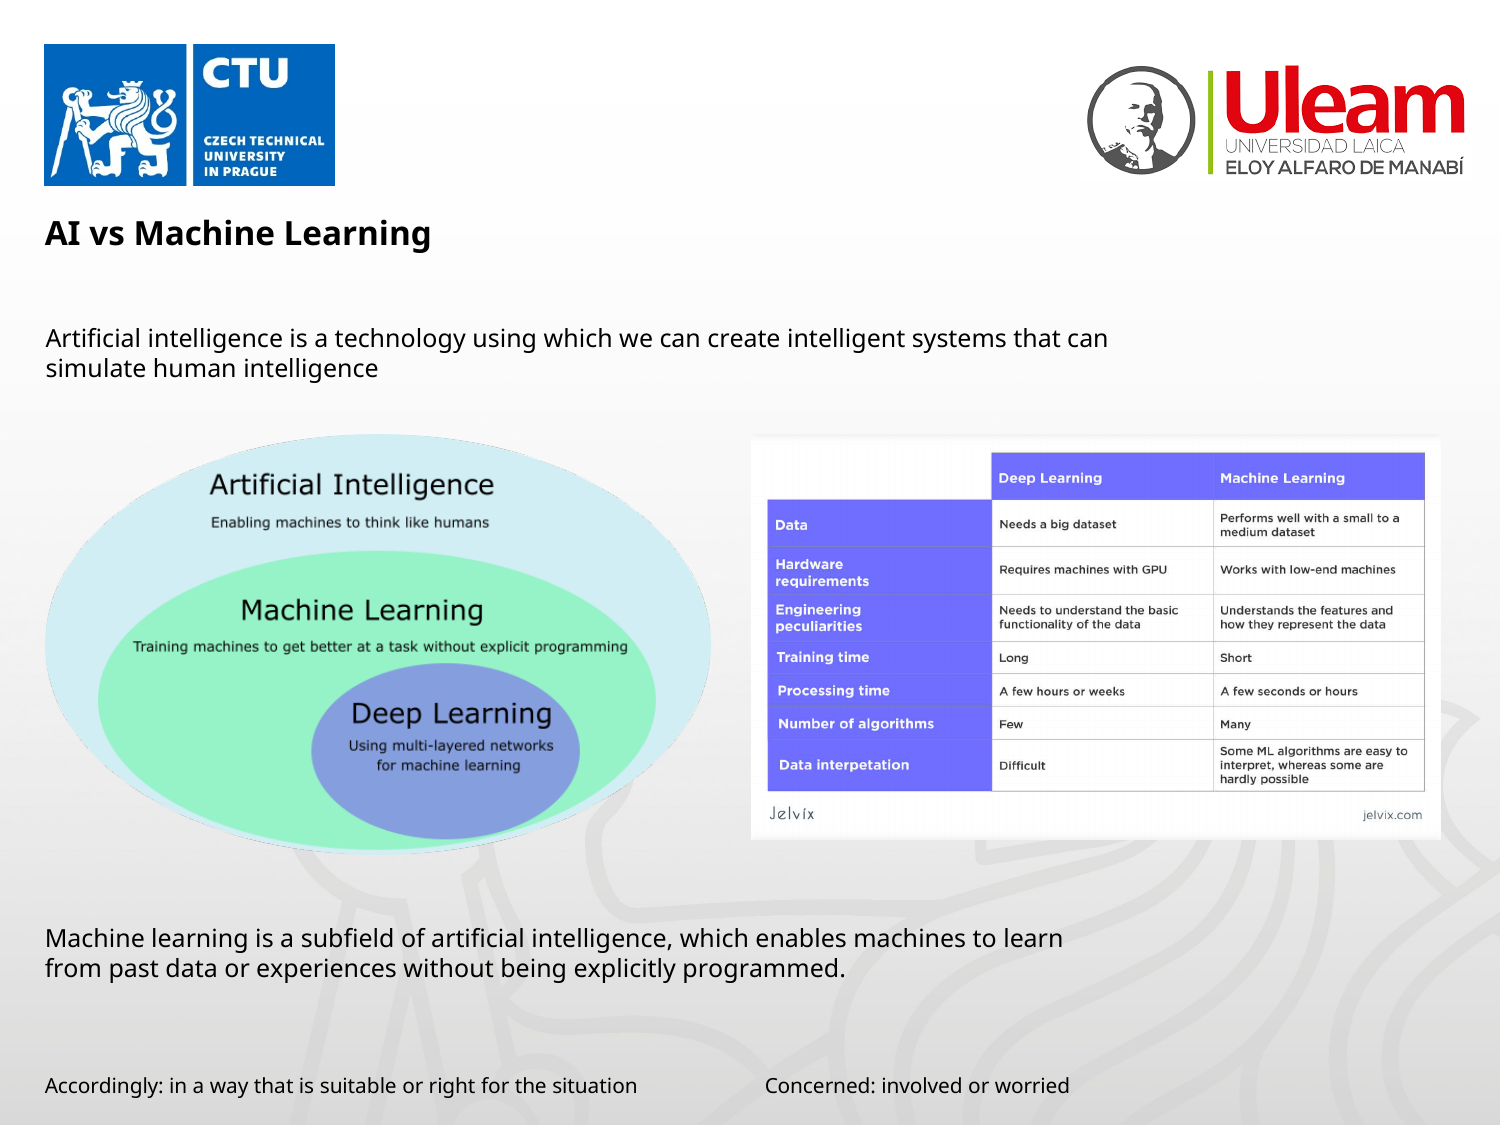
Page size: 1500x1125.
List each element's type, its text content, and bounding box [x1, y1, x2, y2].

text_box Concerned: involved or worried [750, 1065, 1486, 1125]
text_box Machine learning is a subfield of artificial intelligence, which enables machines to learn from past data or experiences without being explicitly programmed. [30, 915, 1126, 990]
text_box AI vs Machine Learning [30, 204, 511, 314]
text_box Artificial intelligence is a technology using which we can create intelligent systems that can simulate human intelligence [30, 314, 1156, 390]
picture [0, 0, 1500, 1125]
text_box Accordingly: in a way that is suitable or right for the situation [30, 1065, 750, 1125]
